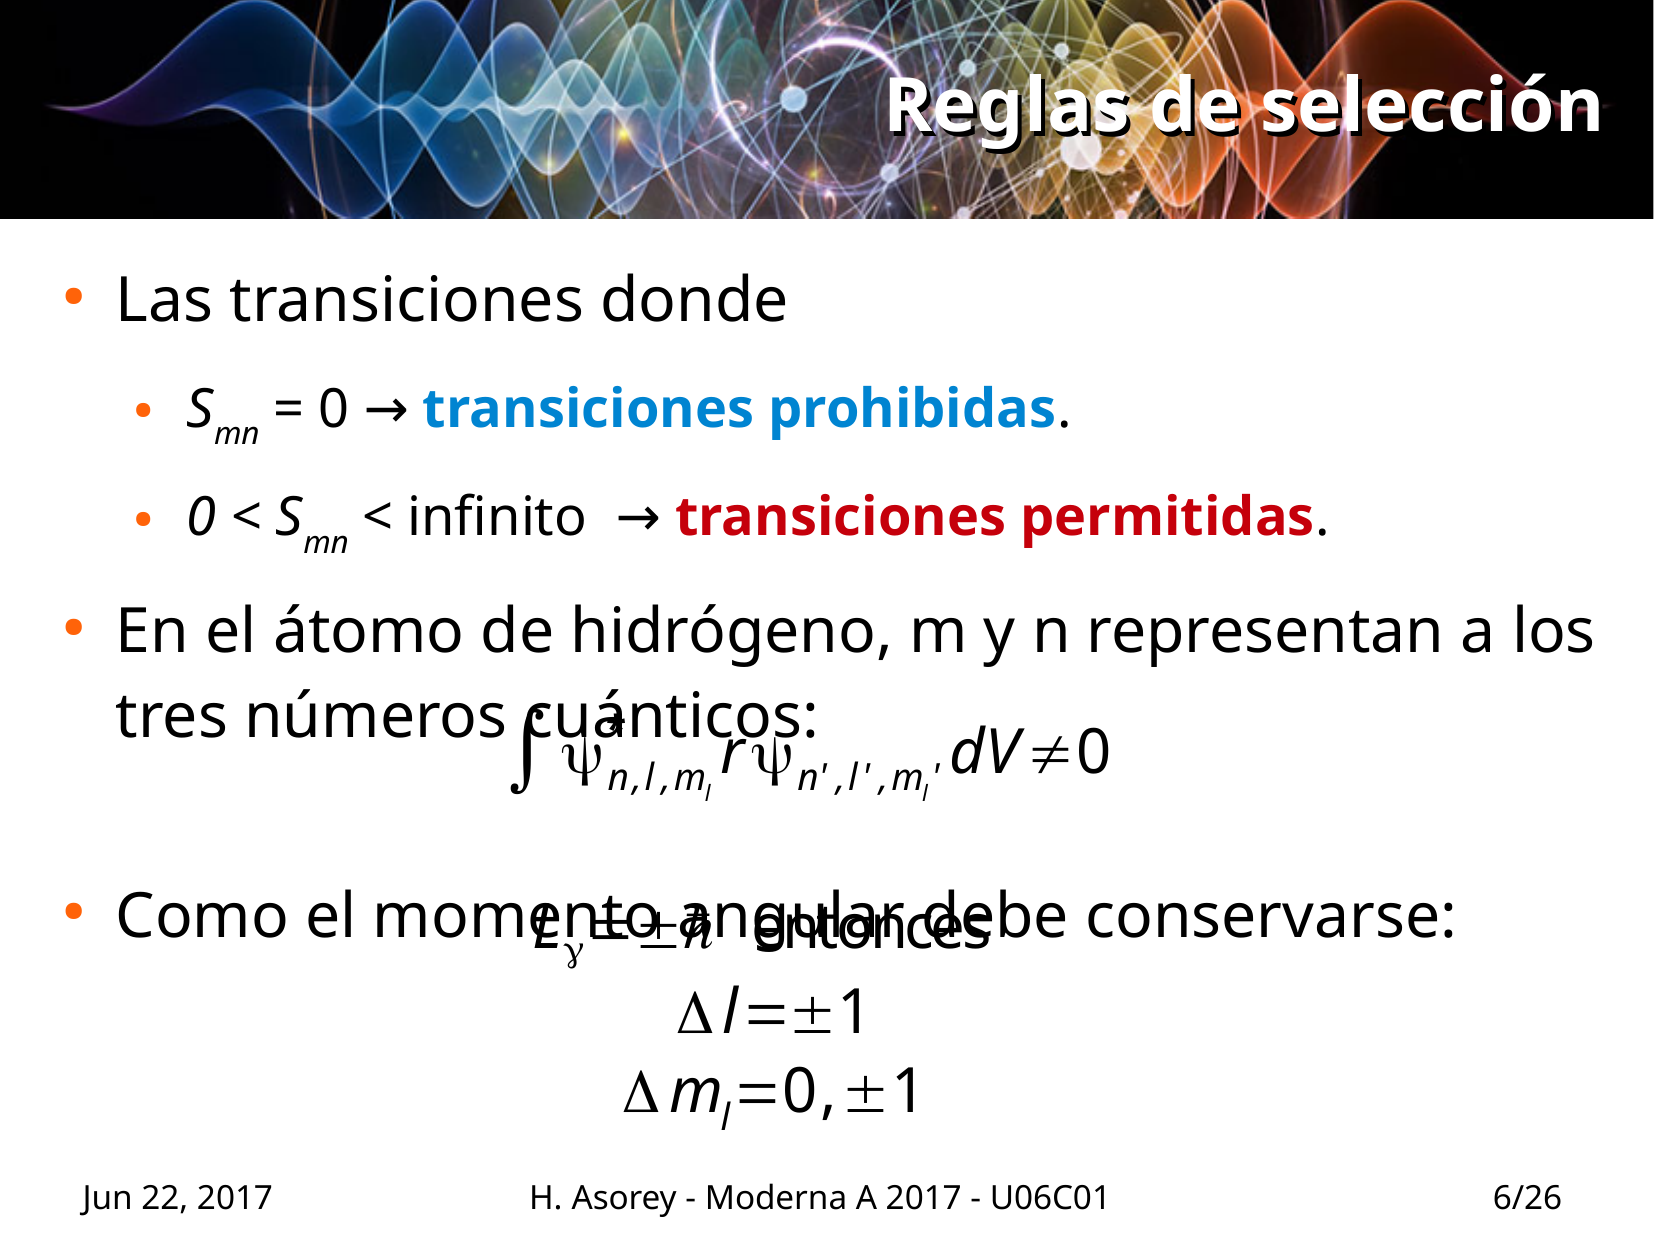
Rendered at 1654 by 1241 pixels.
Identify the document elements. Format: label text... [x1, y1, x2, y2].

list Las transiciones donde Smn = 0 → transiciones prohibidas. 0 < Smn < infinito → transiciones permitidas. En el átomo de hidrógeno, m y n representan a los tres números cuánticos: Como el momento angular debe conservarse: [45, 255, 1606, 1156]
chart [495, 705, 1127, 808]
picture [0, 0, 1654, 219]
title Reglas de selección [45, 15, 1606, 191]
chart [525, 888, 1010, 1141]
